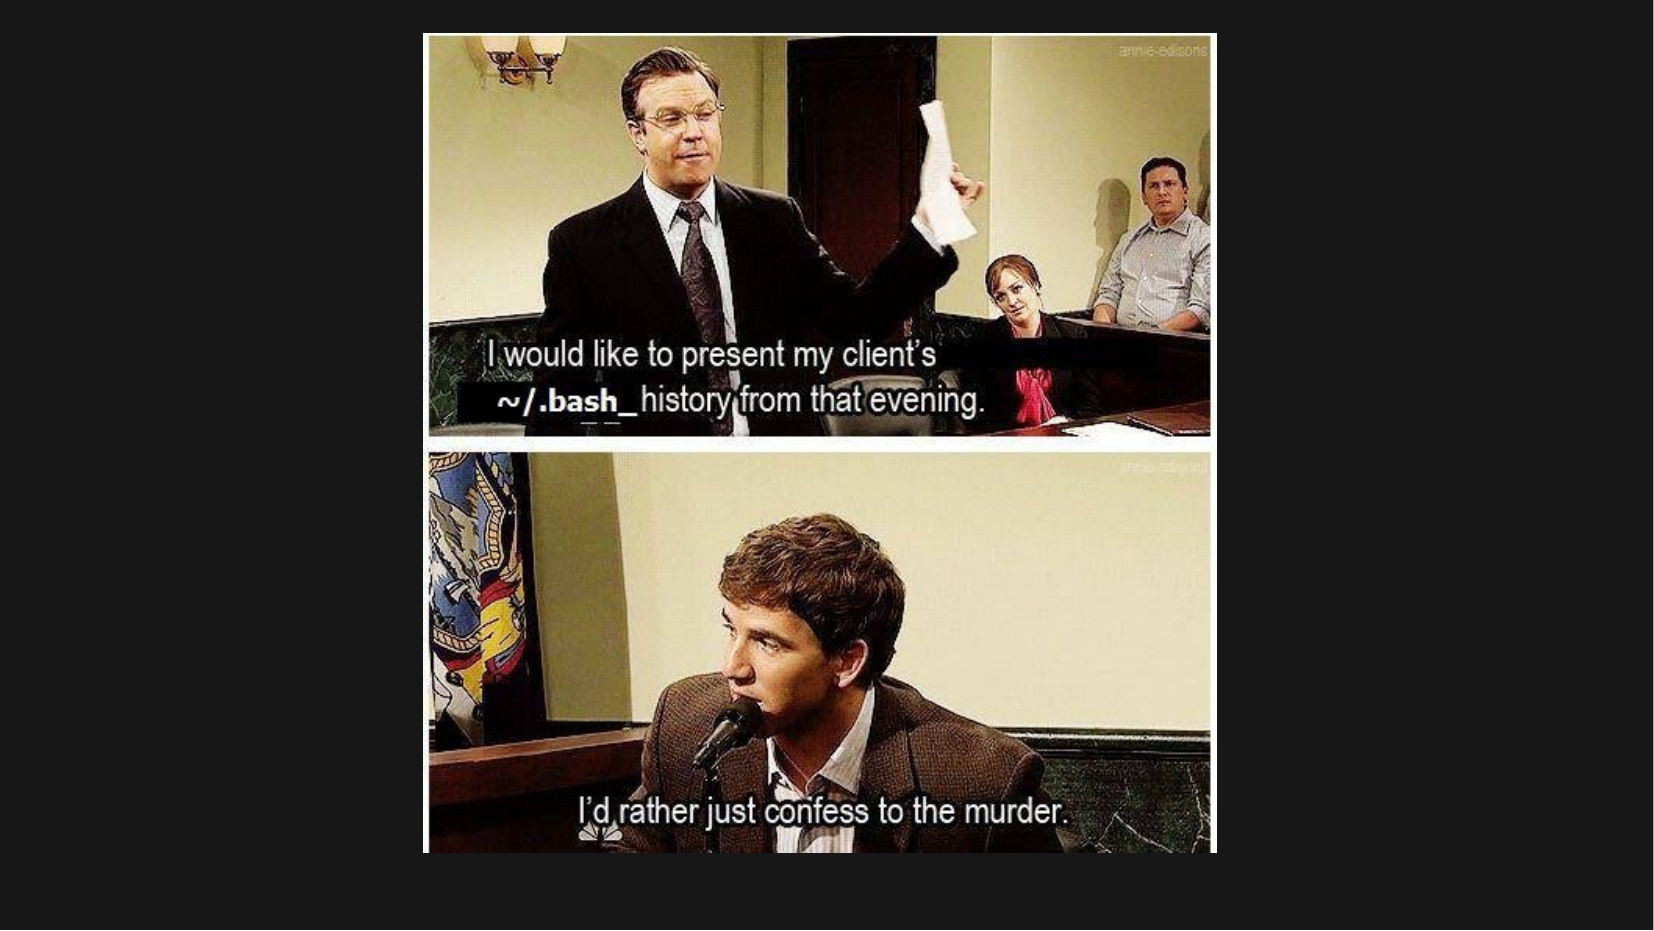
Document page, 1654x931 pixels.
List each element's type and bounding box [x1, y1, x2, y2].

picture [423, 33, 1217, 853]
